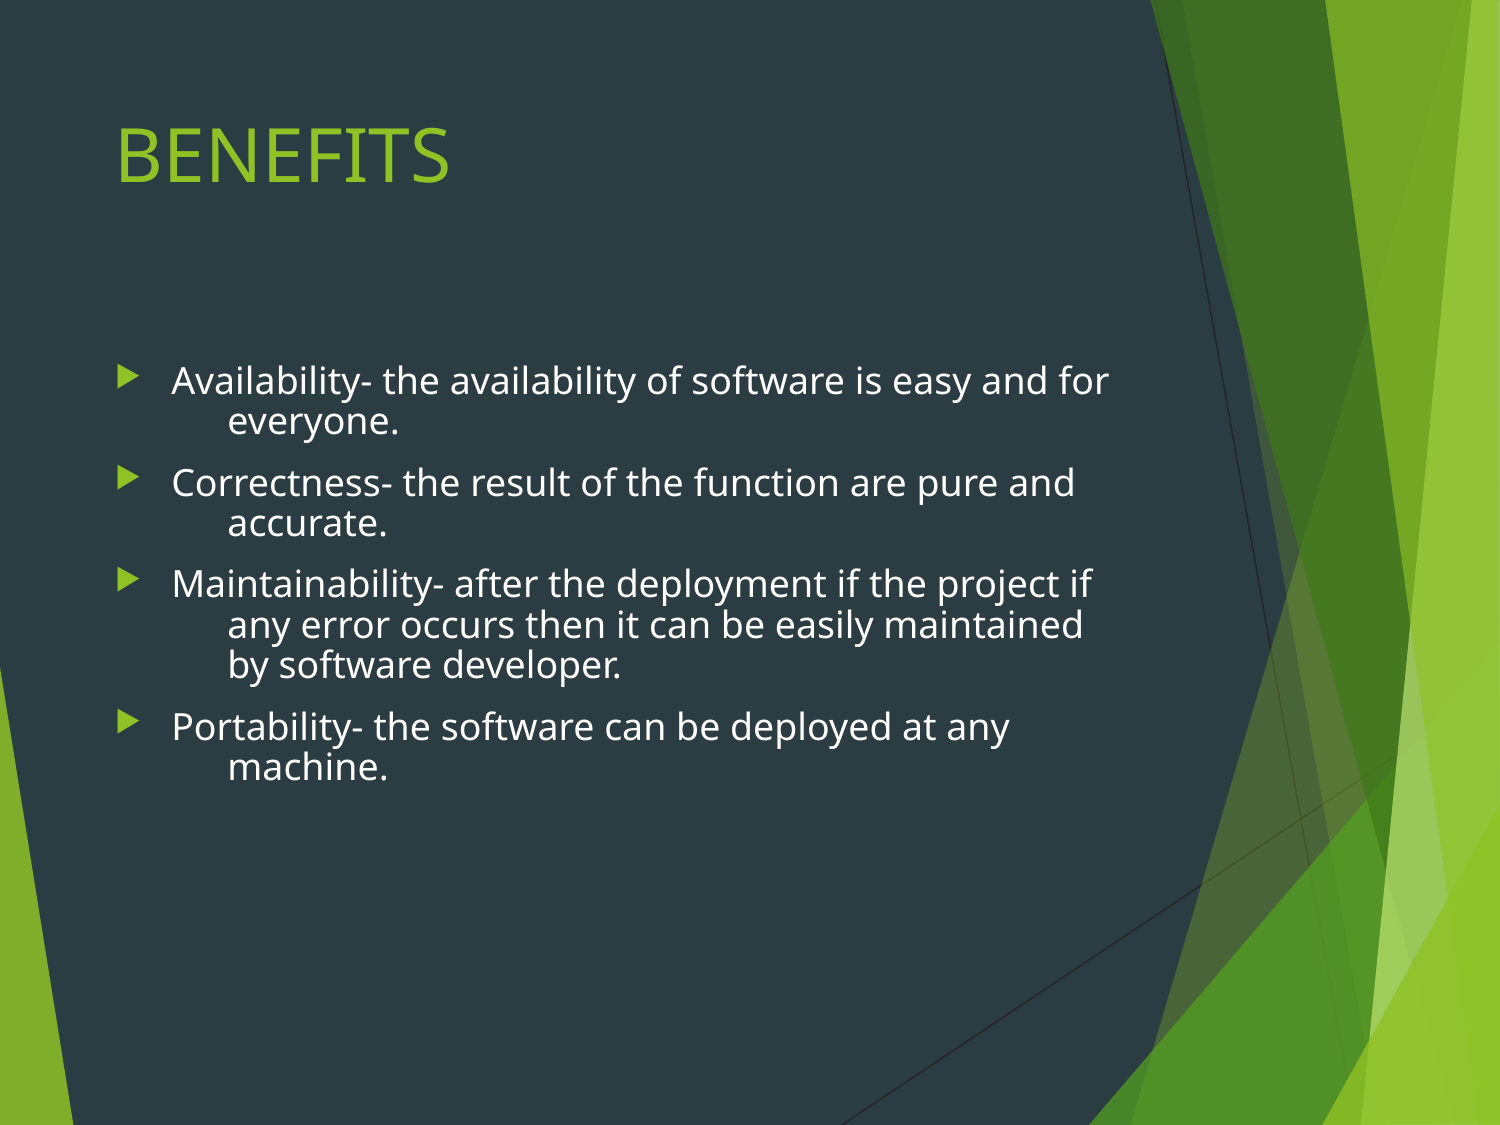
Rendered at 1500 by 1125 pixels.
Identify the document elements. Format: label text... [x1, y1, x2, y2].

list Availability- the availability of software is easy and for everyone. Correctness- the result of the function are pure and accurate. Maintainability- after the deployment if the project if any error occurs then it can be easily maintained by software developer. Portability- the software can be deployed at any machine. [99, 354, 1142, 992]
title BENEFITS [99, 99, 1142, 317]
